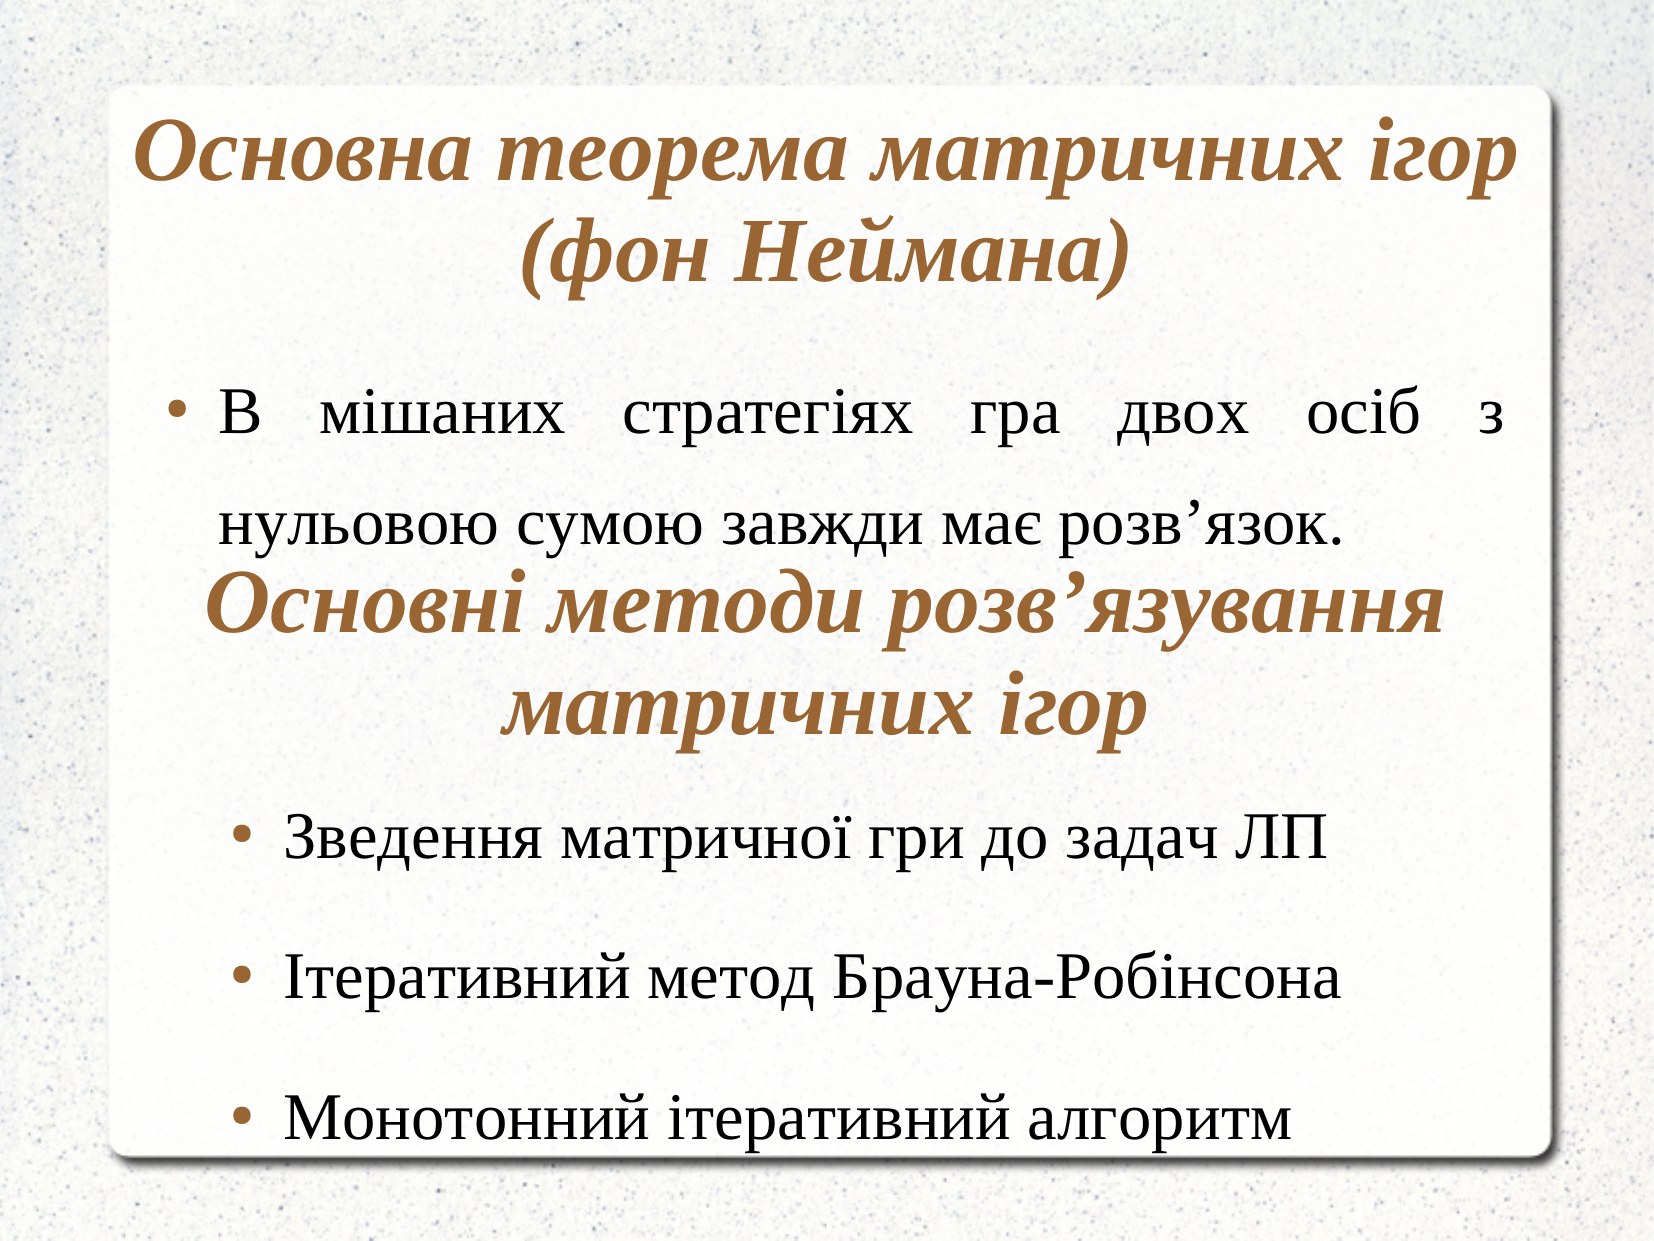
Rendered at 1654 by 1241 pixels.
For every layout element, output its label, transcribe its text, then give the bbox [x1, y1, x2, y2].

list В мішаних стратегіях гра двох осіб з нульовою сумою завжди має розв’язок. [147, 336, 1506, 532]
title Основні методи розв’язування матричних ігор [118, 548, 1536, 756]
title Основна теорема матричних ігор (фон Неймана) [118, 96, 1536, 304]
picture [0, 0, 1654, 1241]
list Зведення матричної гри до задач ЛП Ітеративний метод Брауна-Робінсона Монотонний ітеративний алгоритм [141, 761, 1501, 1158]
